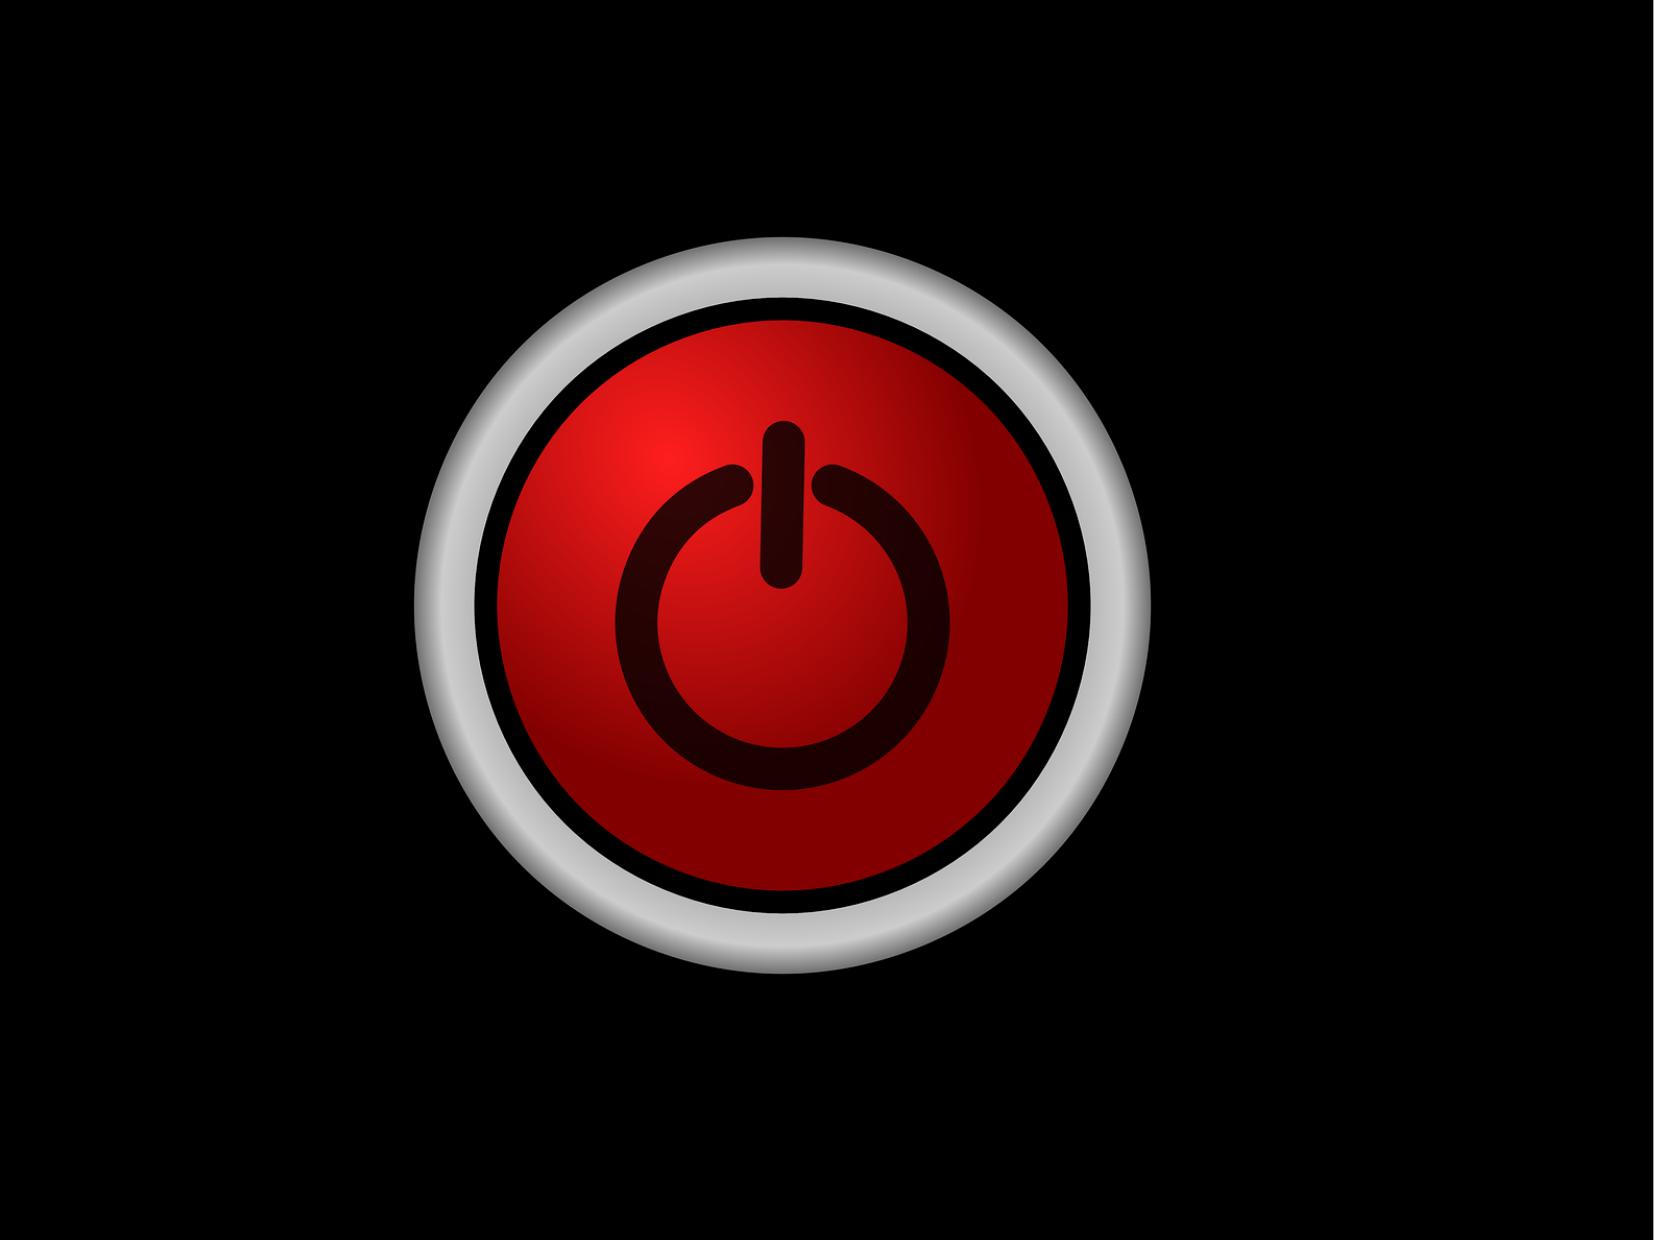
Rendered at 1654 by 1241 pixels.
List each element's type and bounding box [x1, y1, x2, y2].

picture [407, 230, 1158, 981]
